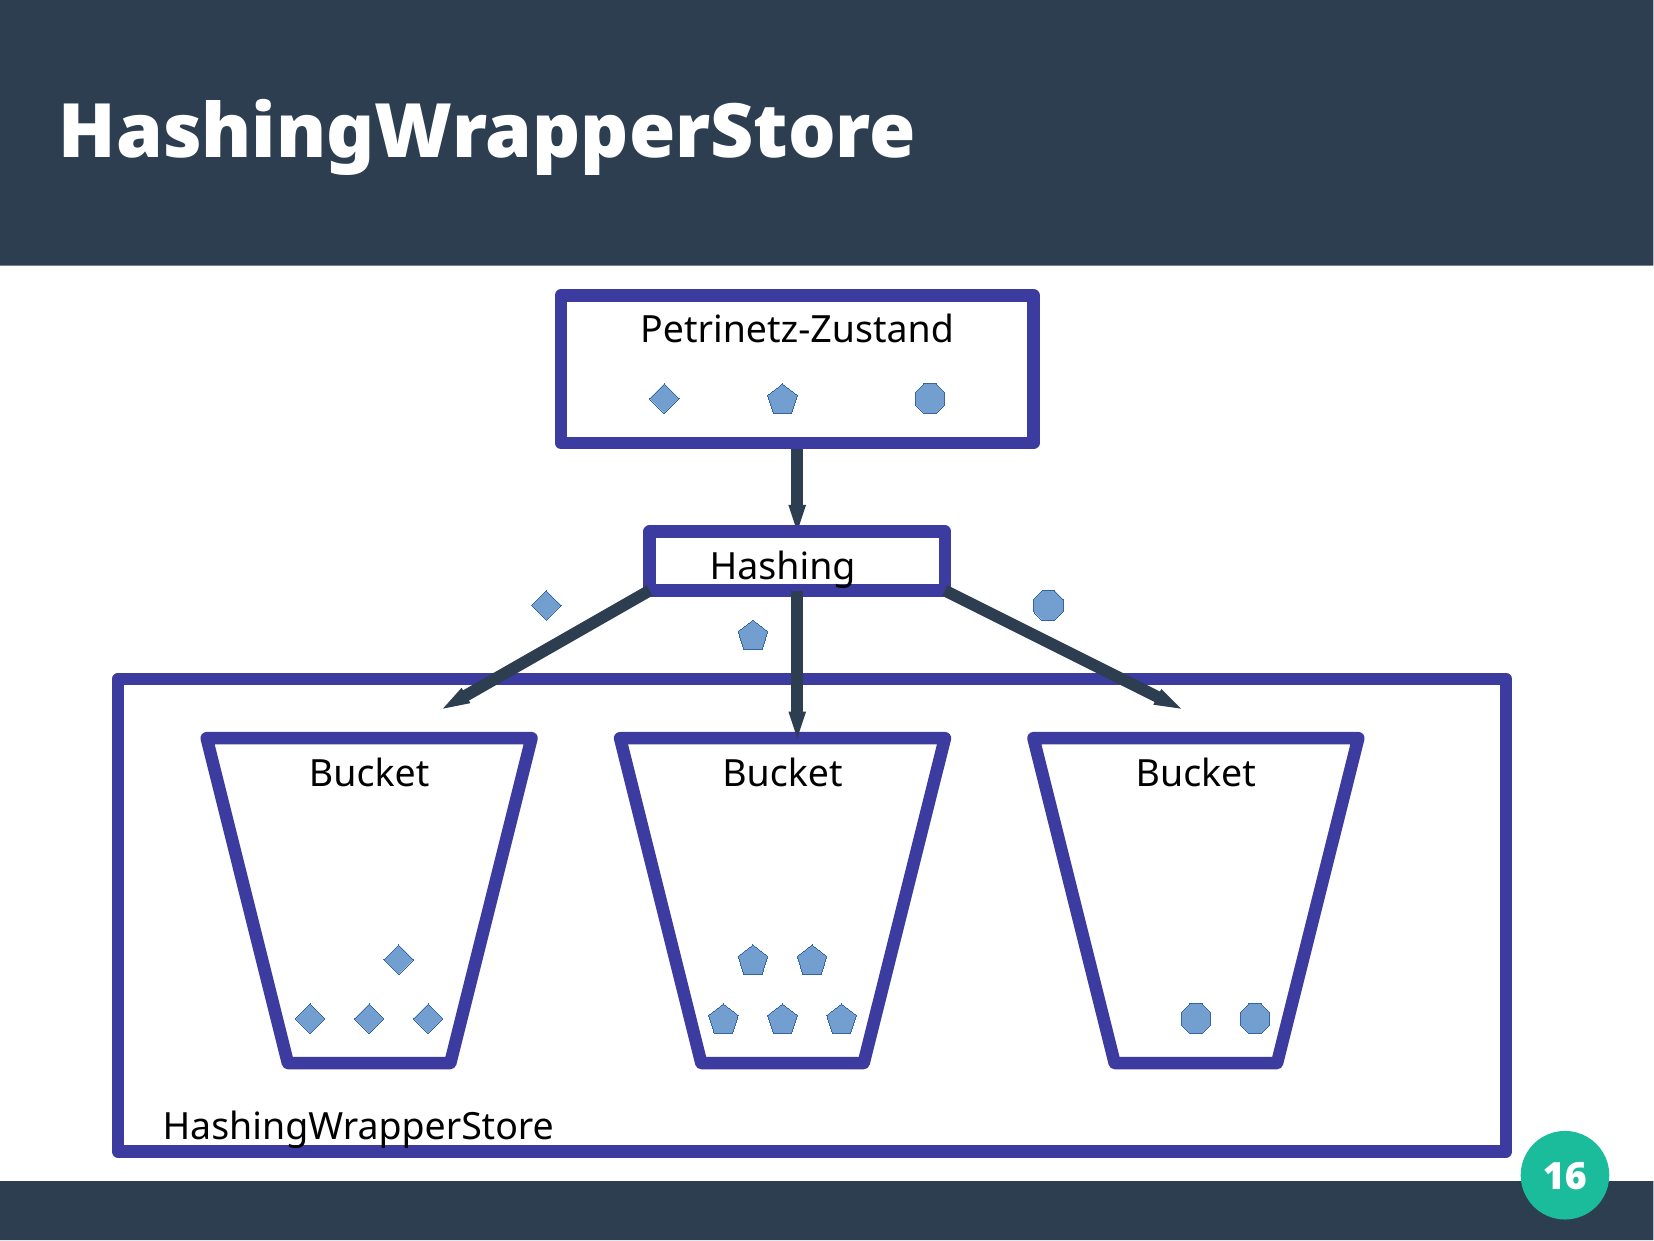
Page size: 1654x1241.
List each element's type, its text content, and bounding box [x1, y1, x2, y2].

text_box Bucket [649, 738, 916, 798]
text_box HashingWrapperStore [147, 1092, 589, 1151]
text_box [1033, 590, 1064, 621]
text_box [826, 1003, 857, 1034]
text_box Petrinetz-Zustand [561, 295, 1034, 354]
text_box [649, 383, 680, 414]
title HashingWrapperStore [59, 49, 1595, 207]
text_box [1240, 1003, 1270, 1034]
text_box [797, 944, 827, 975]
text_box [915, 383, 945, 414]
text_box [295, 1003, 325, 1034]
text_box Bucket [236, 738, 502, 798]
text_box [738, 620, 768, 650]
text_box [767, 383, 798, 414]
text_box [708, 1003, 739, 1034]
text_box [413, 1003, 443, 1034]
text_box [383, 944, 414, 975]
text_box [1181, 1003, 1211, 1034]
text_box [767, 1003, 798, 1034]
text_box [354, 1003, 384, 1034]
text_box Hashing [679, 532, 886, 591]
text_box [531, 590, 562, 621]
text_box Bucket [1062, 738, 1329, 798]
text_box [738, 944, 768, 975]
